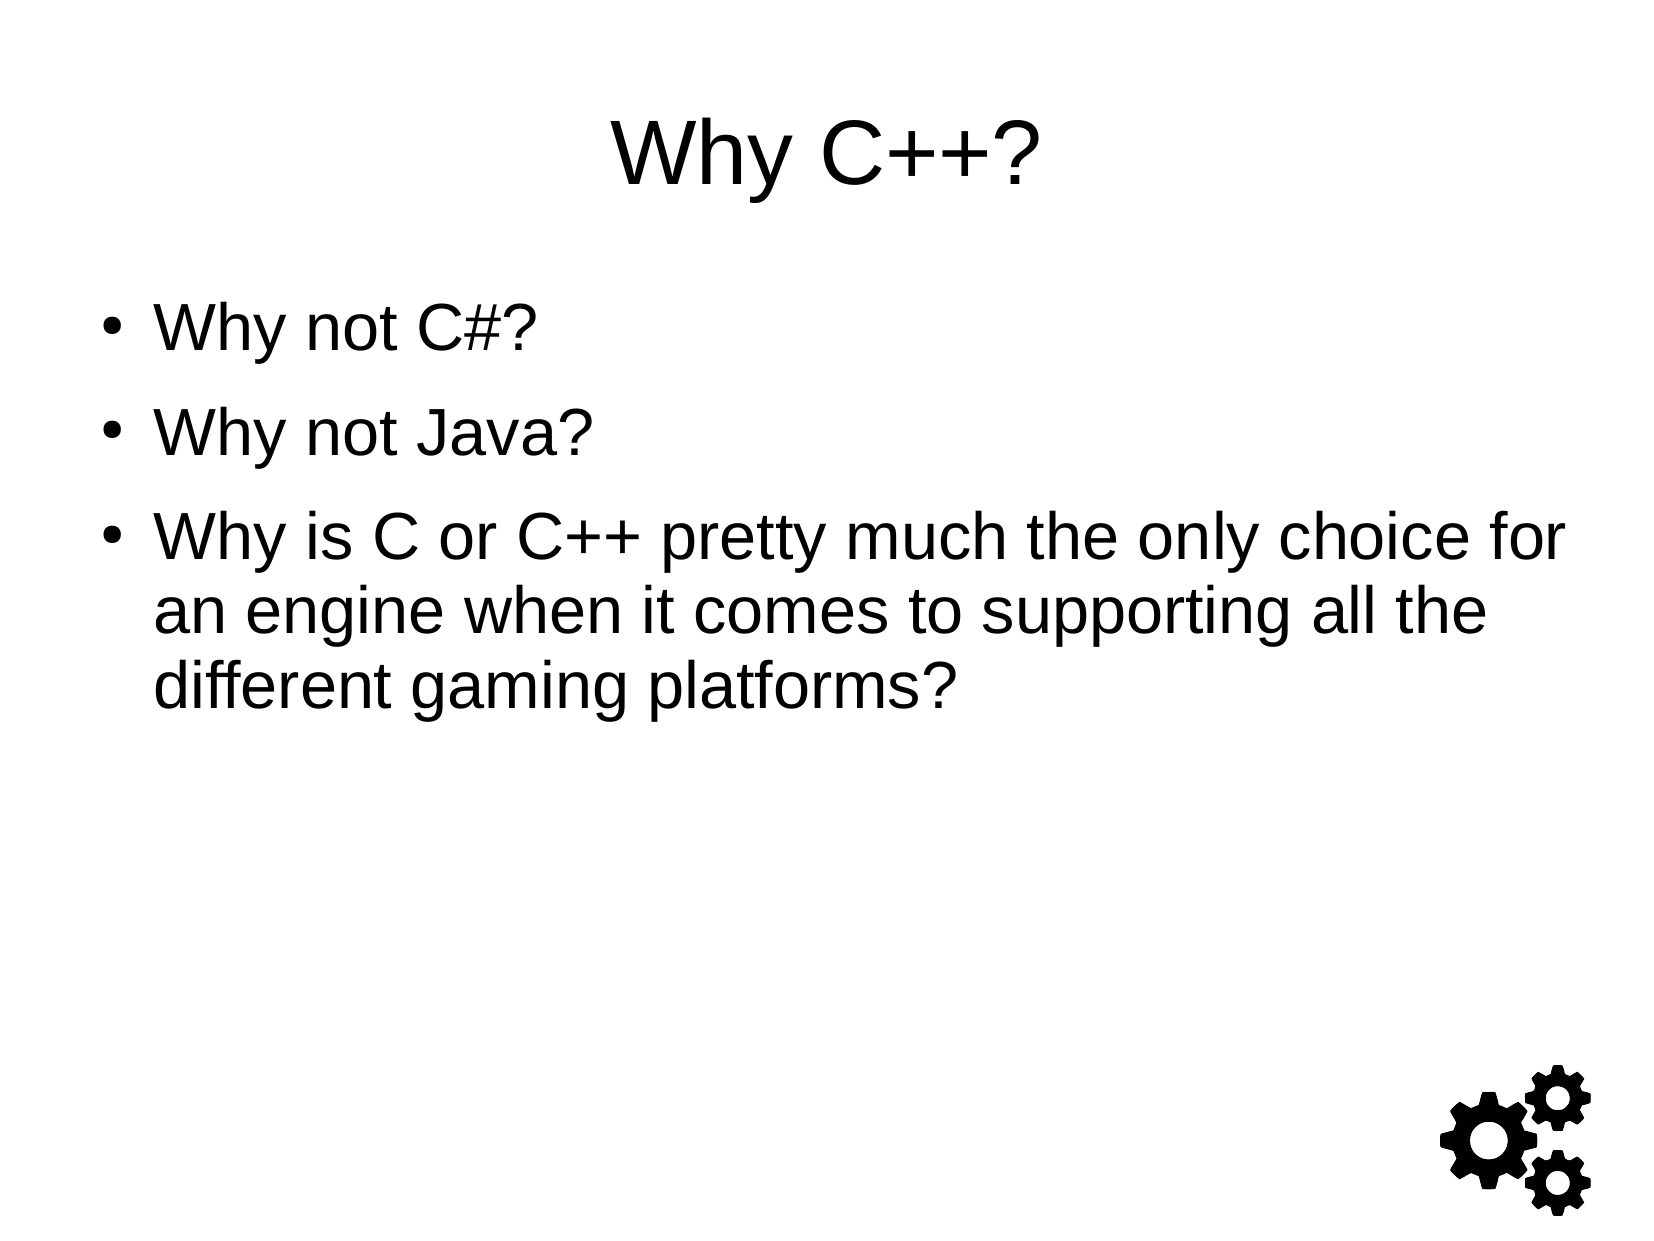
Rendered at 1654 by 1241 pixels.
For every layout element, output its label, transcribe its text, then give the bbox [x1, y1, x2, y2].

list Why not C#? Why not Java? Why is C or C++ pretty much the only choice for an engine when it comes to supporting all the different gaming platforms? [82, 290, 1571, 1010]
picture [1440, 1065, 1591, 1216]
title Why C++? [82, 49, 1571, 257]
